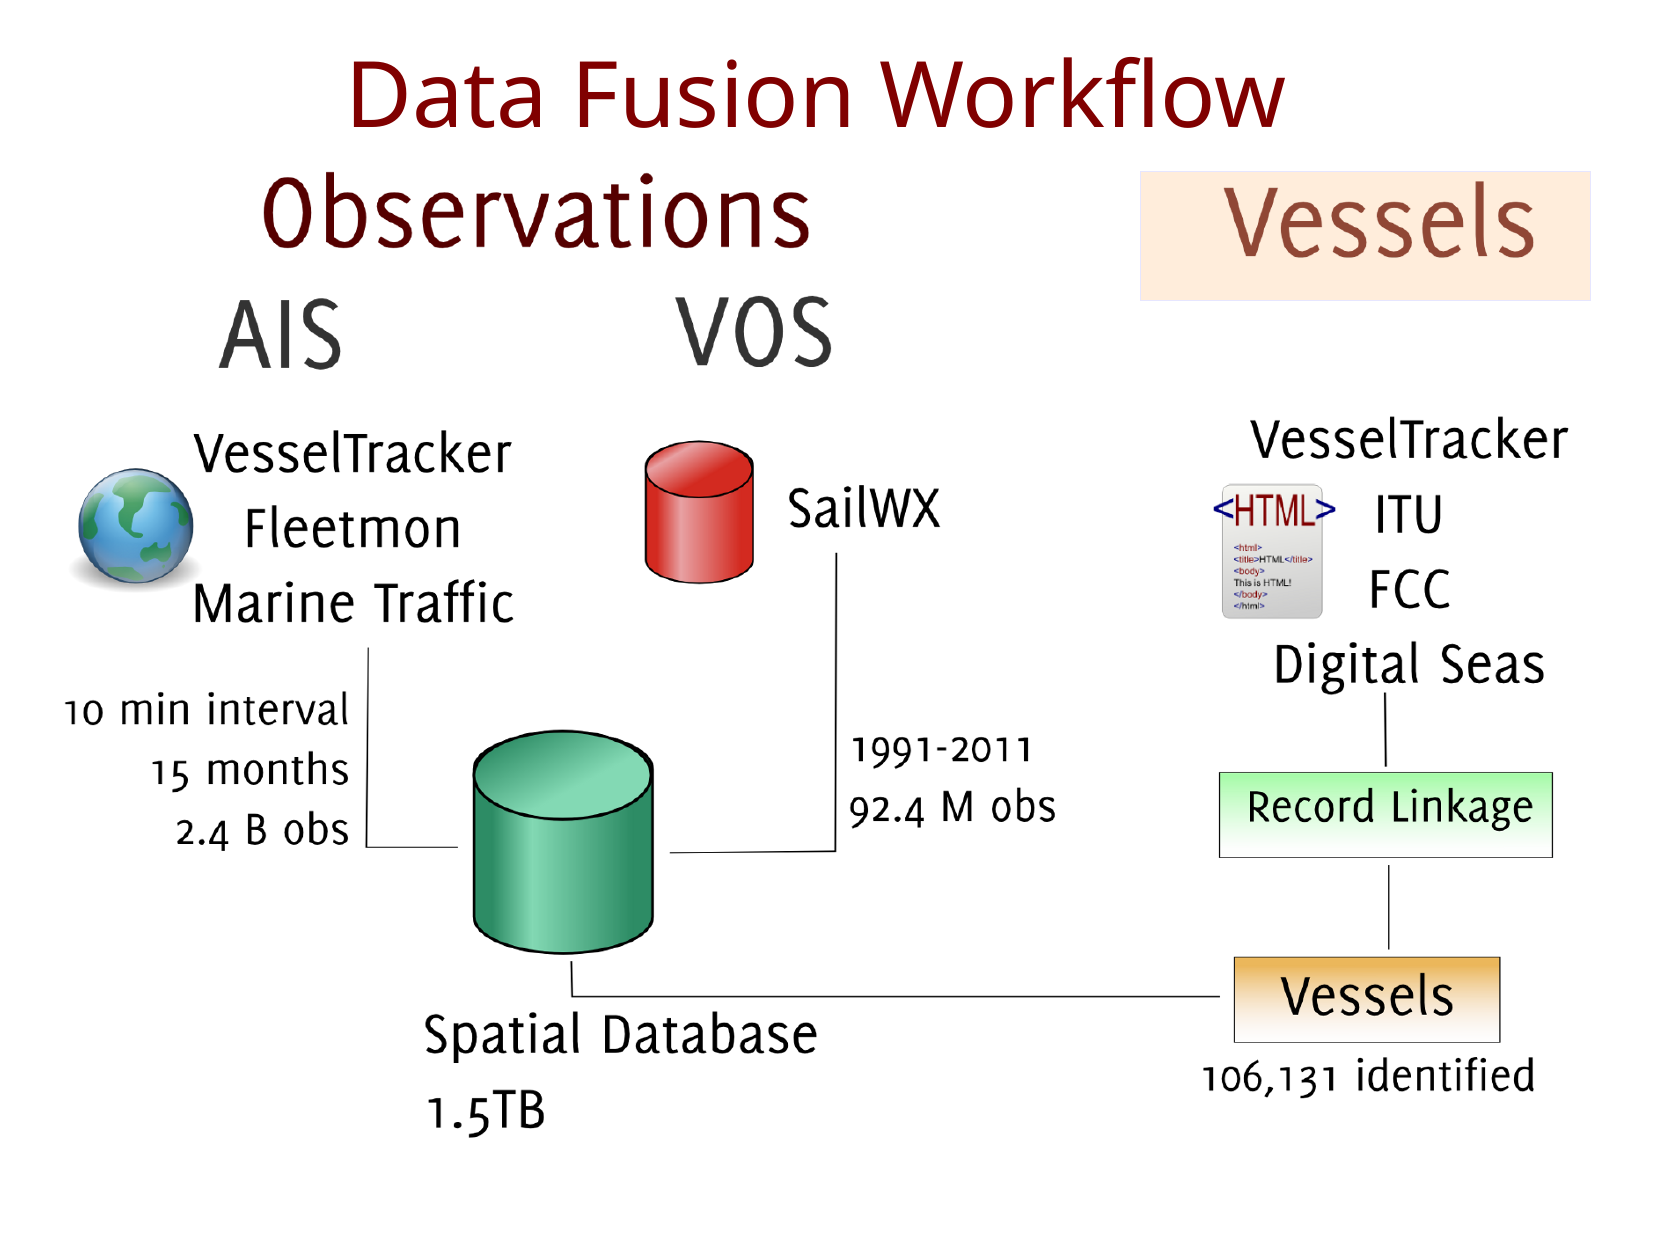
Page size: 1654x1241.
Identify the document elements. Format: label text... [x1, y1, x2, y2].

text_box [1140, 171, 1591, 301]
title Data Fusion Workflow [72, 0, 1561, 118]
picture [33, 118, 1609, 1232]
